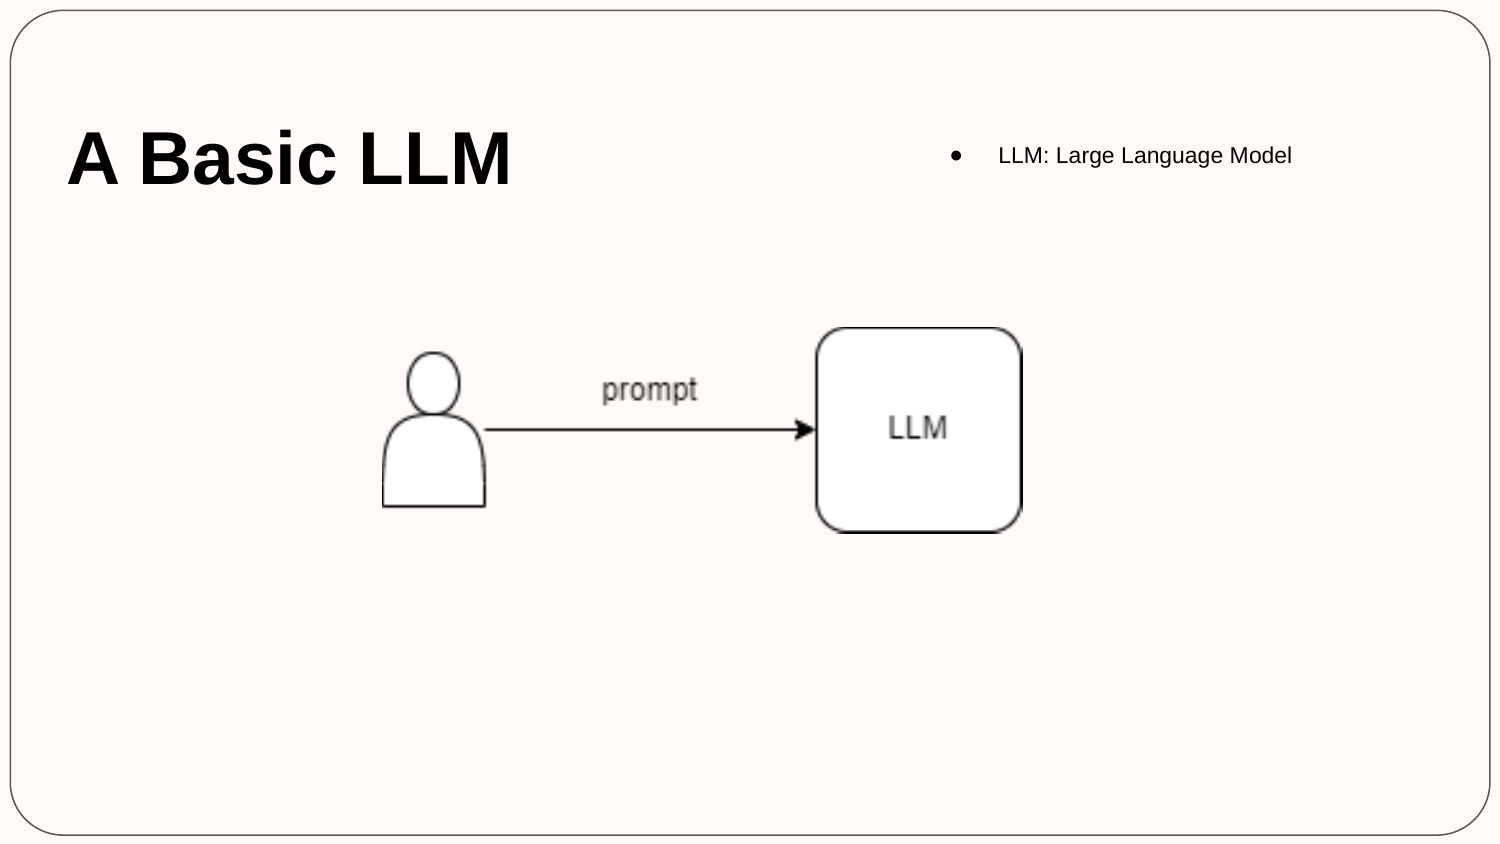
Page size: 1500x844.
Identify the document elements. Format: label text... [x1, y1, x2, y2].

picture [382, 327, 1023, 534]
text_box LLM: Large Language Model [908, 98, 1401, 184]
title A Basic LLM [51, 85, 1449, 224]
